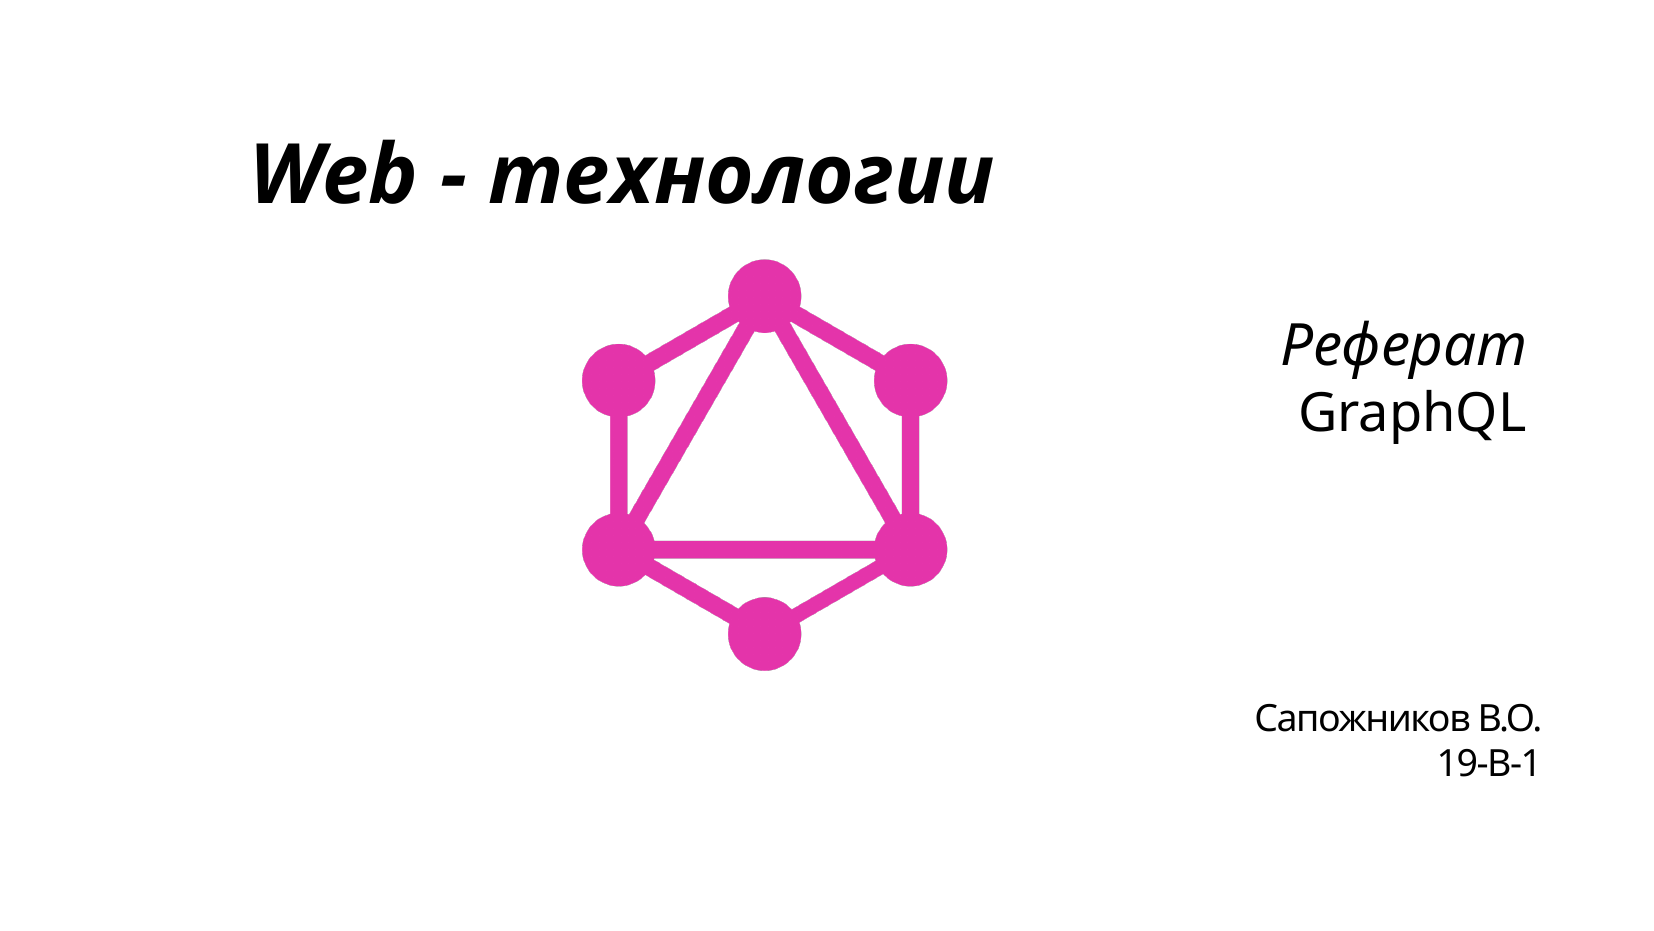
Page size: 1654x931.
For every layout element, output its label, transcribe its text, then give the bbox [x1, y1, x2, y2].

text_box Сапожников В.О. 19-В-1 [845, 692, 1543, 785]
picture [555, 255, 974, 675]
text_box Web - технологии Реферат GraphQL [247, 117, 1567, 442]
